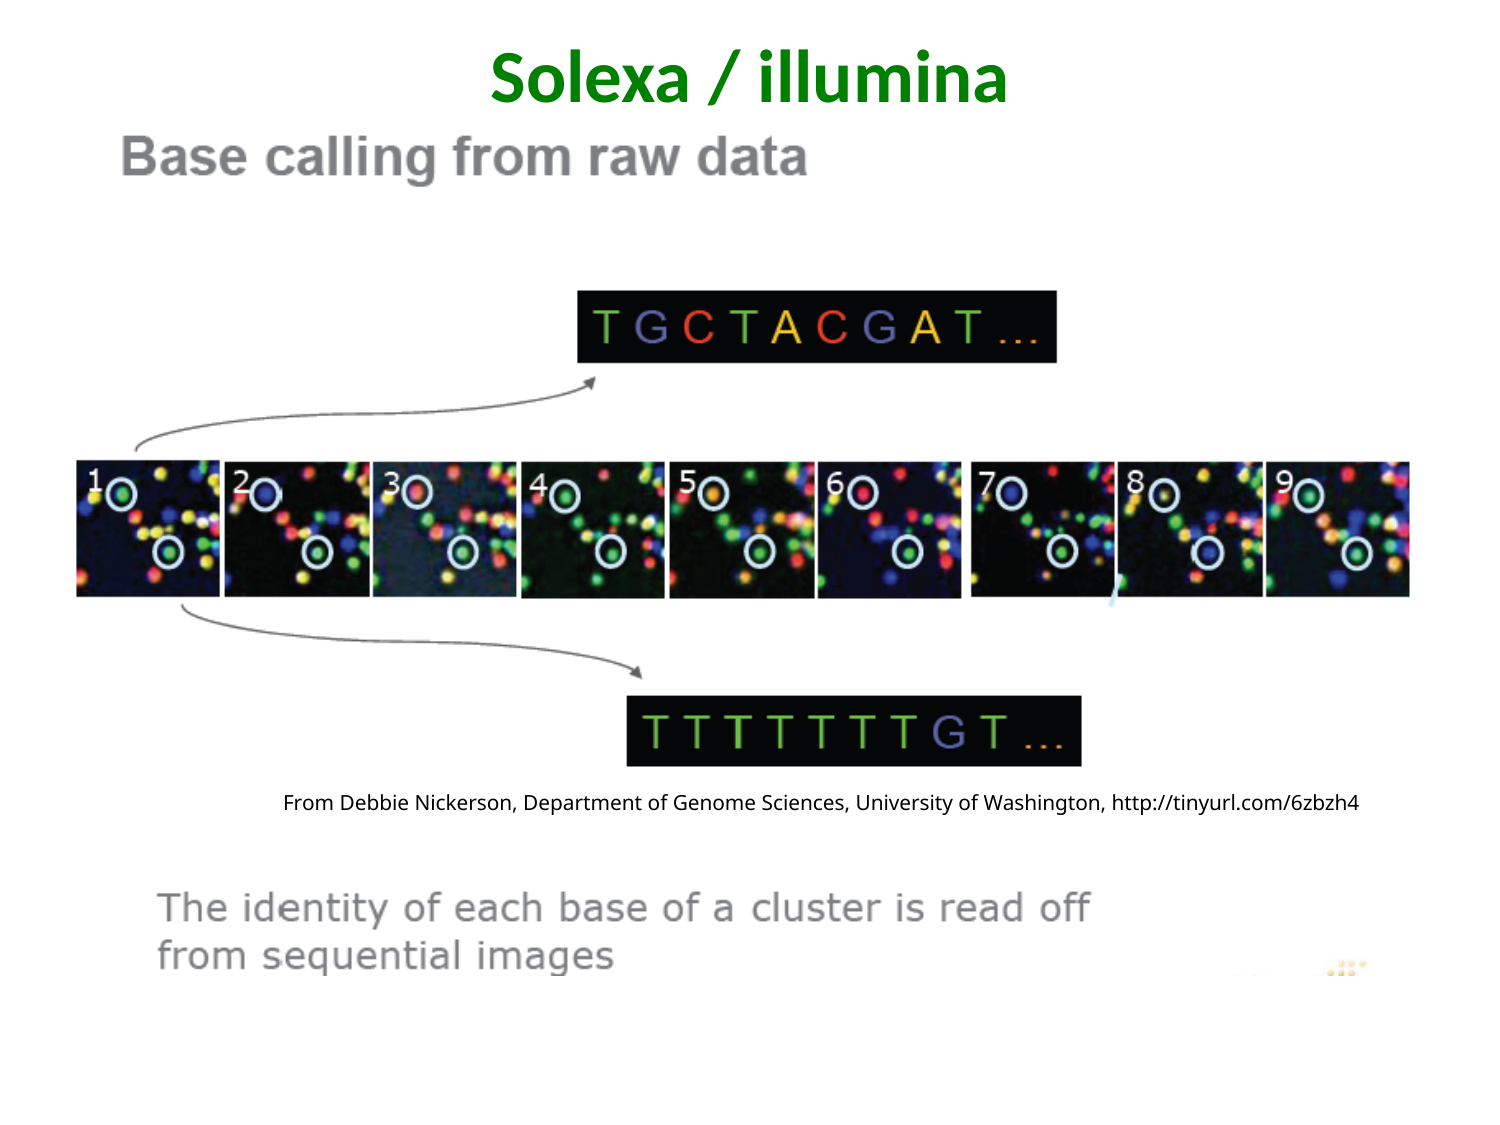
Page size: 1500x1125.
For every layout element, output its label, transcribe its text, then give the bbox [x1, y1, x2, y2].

text_box From Debbie Nickerson, Department of Genome Sciences, University of Washington, http://tinyurl.com/6zbzh4 [268, 781, 1394, 822]
picture [52, 138, 1423, 976]
text_box Solexa / illumina [19, 7, 1482, 138]
